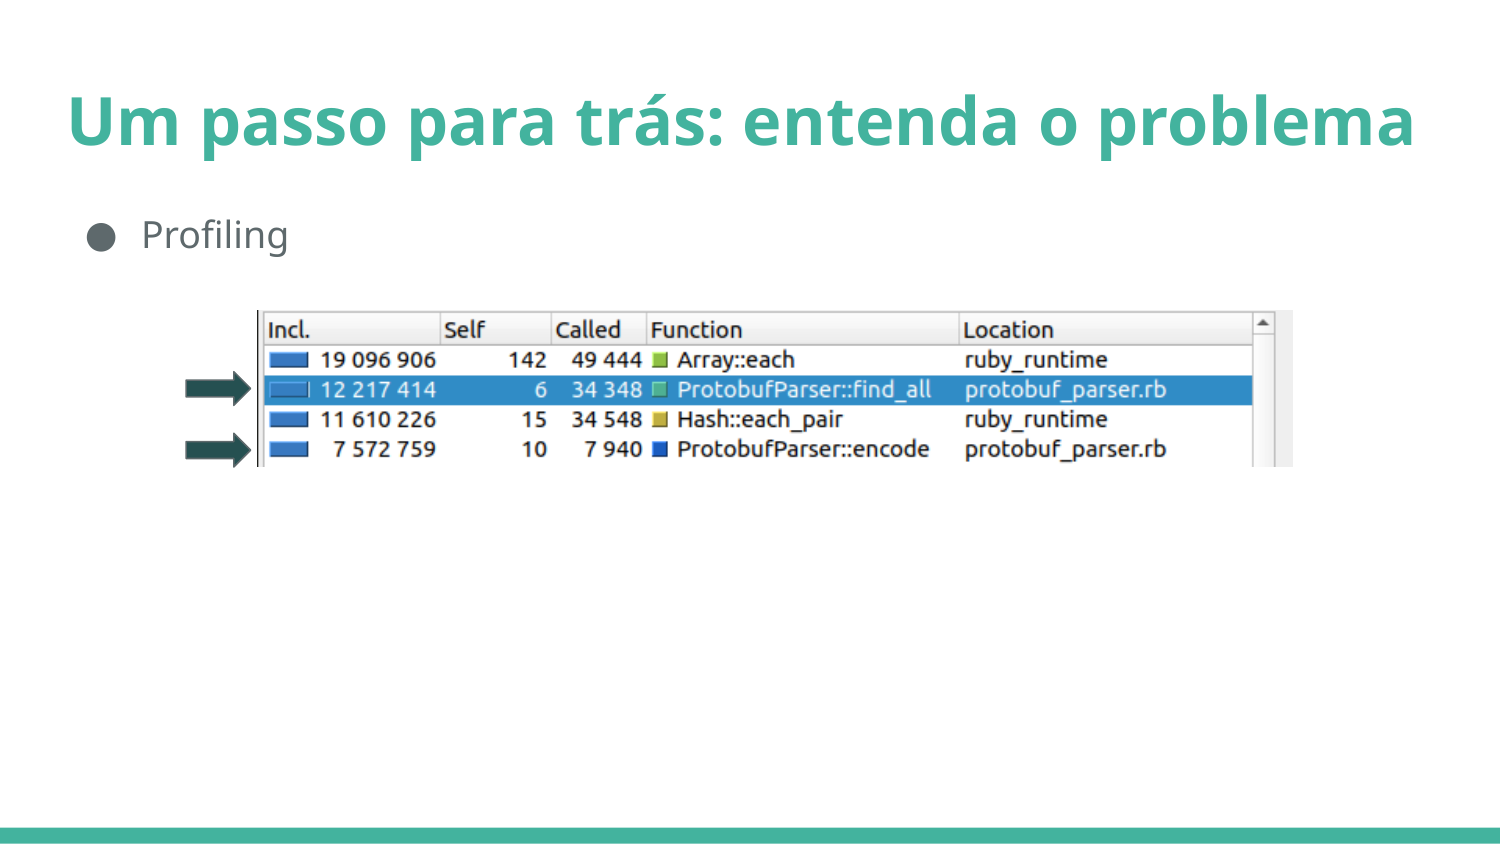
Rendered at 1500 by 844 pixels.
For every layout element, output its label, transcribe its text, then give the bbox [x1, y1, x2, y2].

text_box [186, 371, 251, 406]
list Profiling [51, 189, 1449, 750]
text_box [186, 433, 251, 467]
title Um passo para trás: entenda o problema [51, 64, 1449, 167]
picture [257, 310, 1293, 467]
